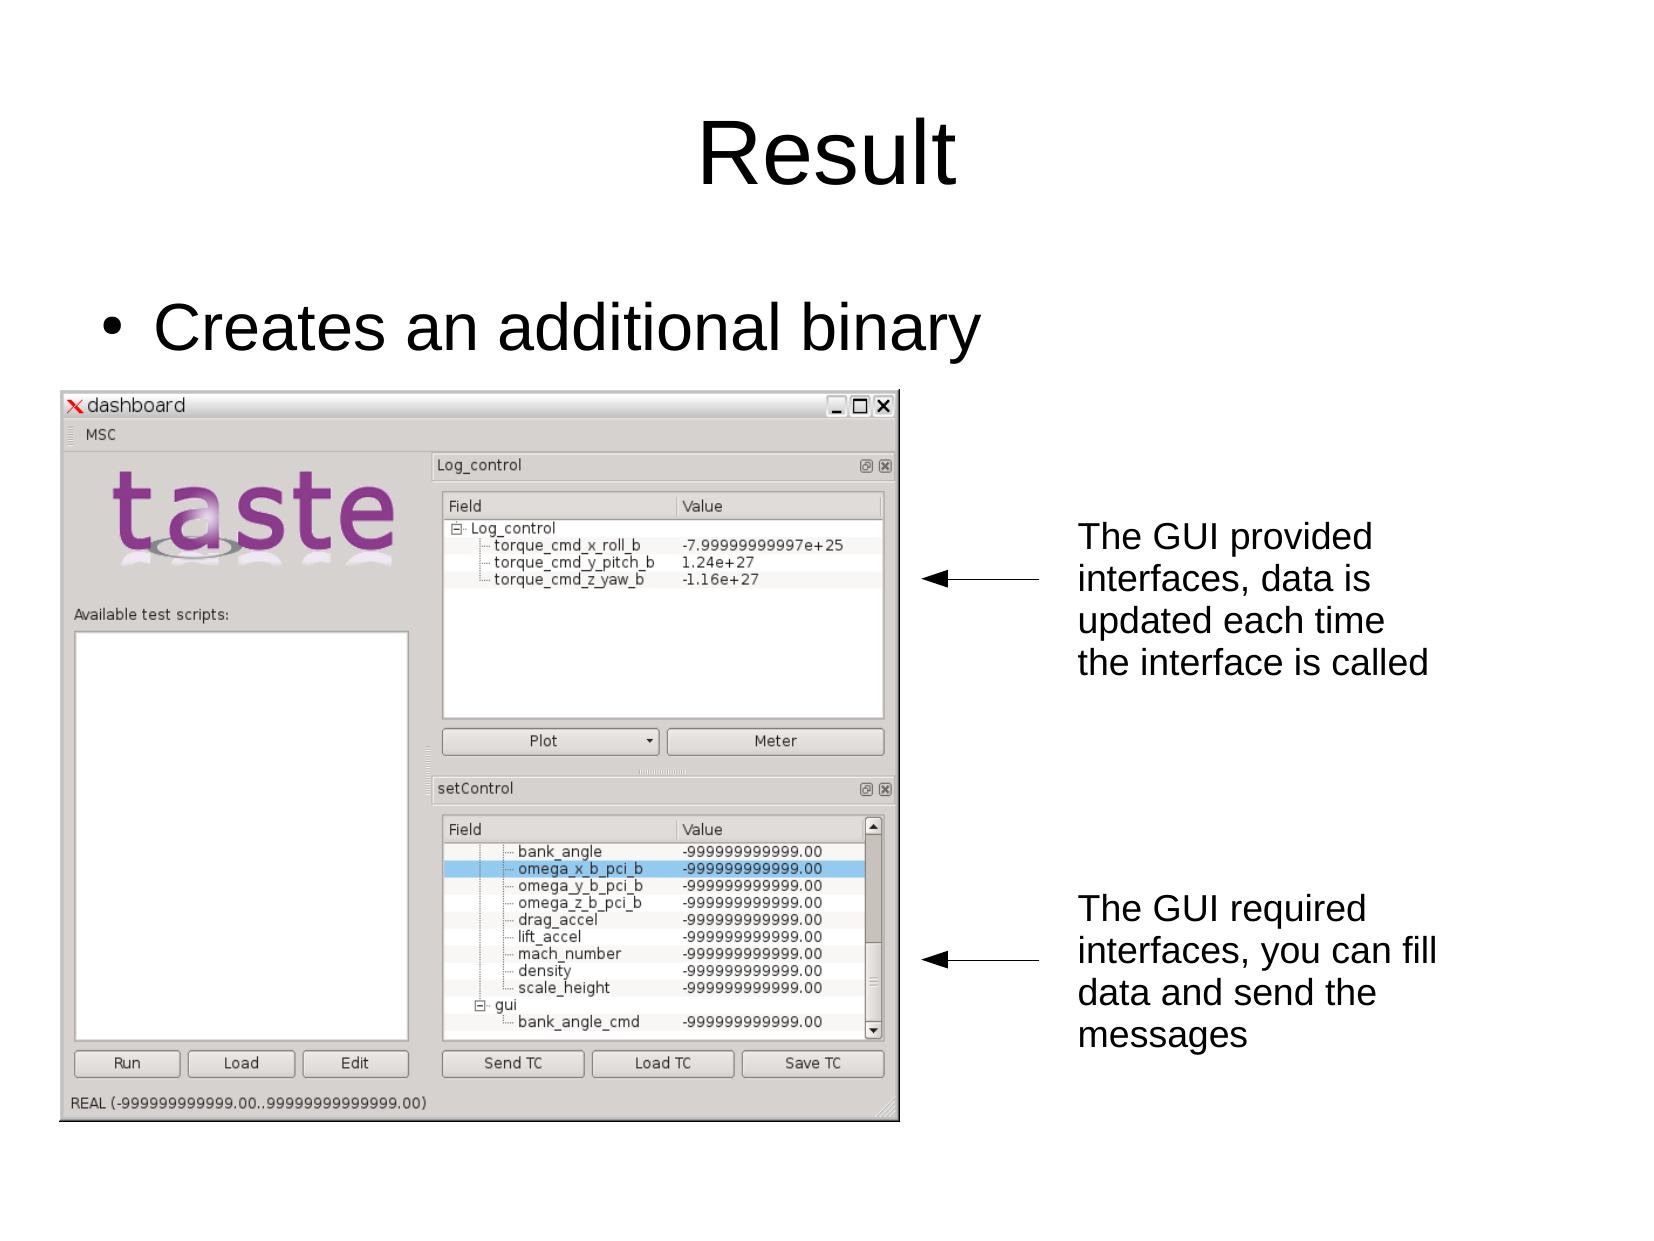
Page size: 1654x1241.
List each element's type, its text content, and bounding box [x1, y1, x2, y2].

text_box The GUI provided interfaces, data is updated each time the interface is called [1062, 507, 1453, 691]
title Result [82, 49, 1571, 257]
picture [59, 389, 900, 1123]
list Creates an additional binary [82, 290, 1538, 1010]
text_box The GUI required interfaces, you can fill data and send the messages [1062, 880, 1453, 1063]
